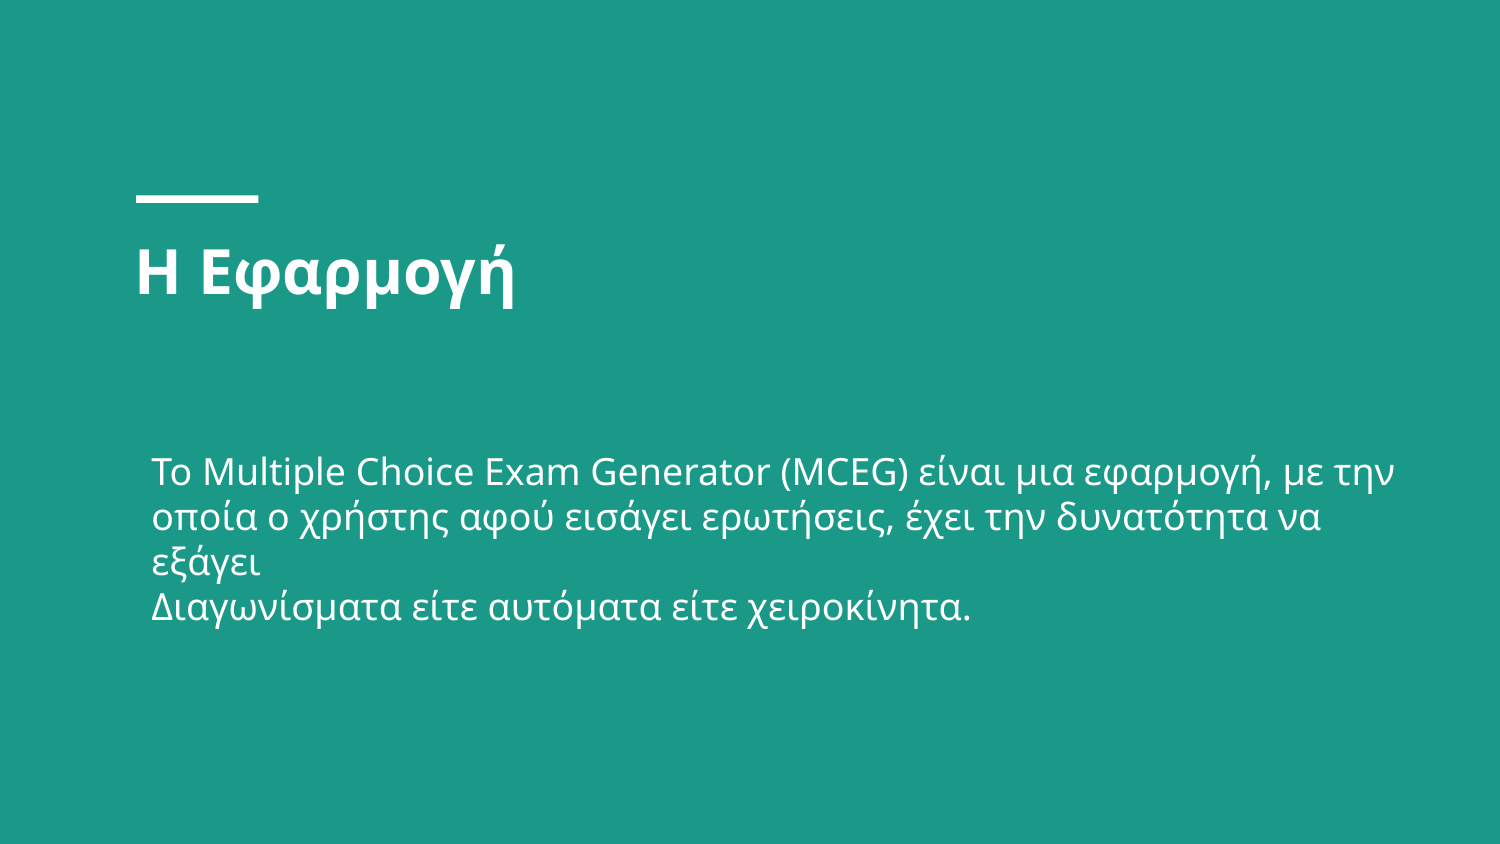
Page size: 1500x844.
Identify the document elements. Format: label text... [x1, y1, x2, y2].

title Η Εφαρμογή [119, 216, 1381, 466]
text_box Το Multiple Choice Exam Generator (MCEG) είναι μια εφαρμογή, με την οποία ο χρήστης αφού εισάγει ερωτήσεις, έχει την δυνατότητα να εξάγει Διαγωνίσματα είτε αυτόματα είτε χειροκίνητα. [136, 432, 1426, 844]
